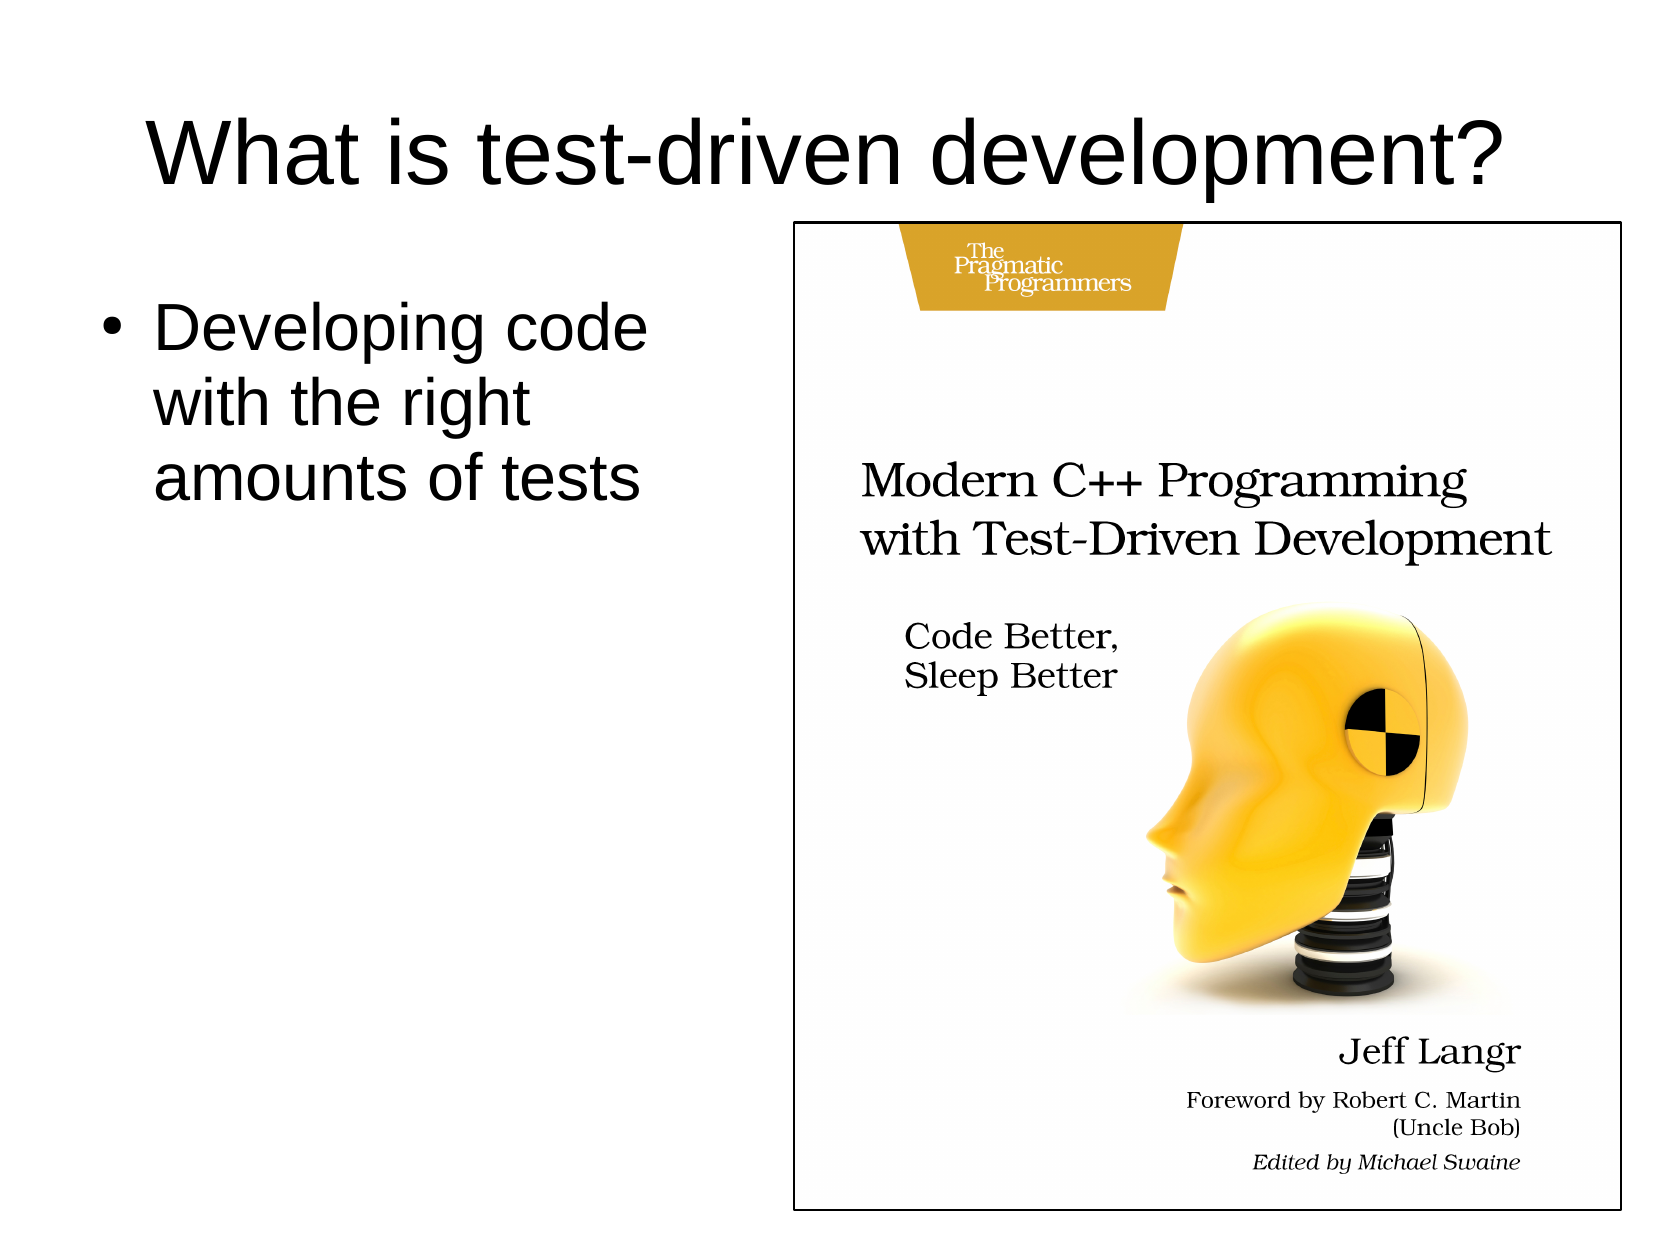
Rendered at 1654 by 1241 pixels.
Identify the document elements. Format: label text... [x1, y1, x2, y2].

list Developing code with the right amounts of tests [82, 290, 766, 1201]
picture [795, 223, 1621, 1210]
title What is test-driven development? [82, 49, 1571, 257]
